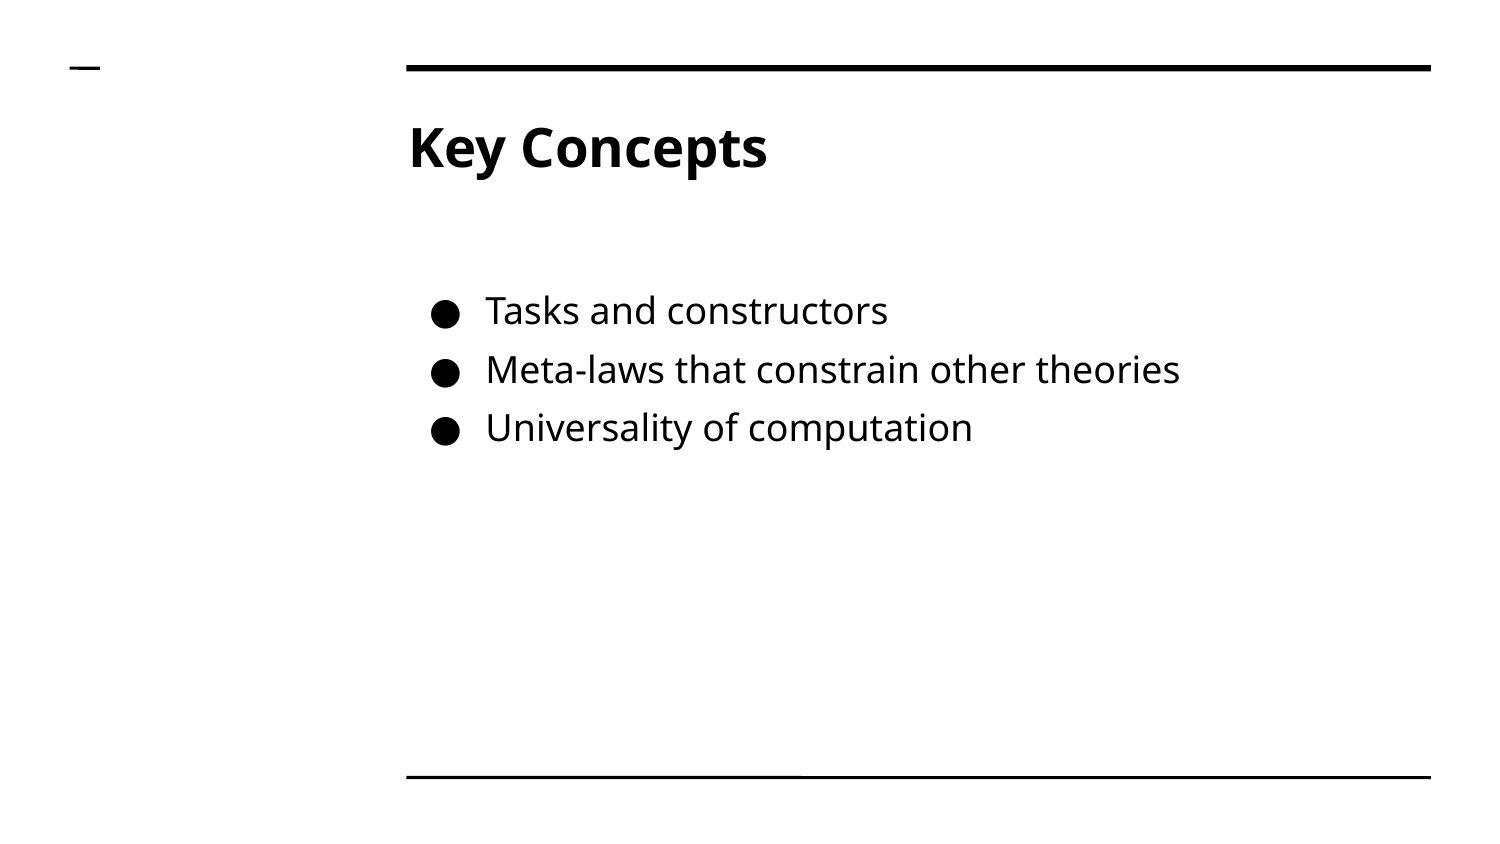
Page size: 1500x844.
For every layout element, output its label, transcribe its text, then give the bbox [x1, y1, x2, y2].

title Key Concepts [393, 94, 1431, 199]
list Tasks and constructors Meta-laws that constrain other theories Universality of computation [395, 261, 1433, 755]
